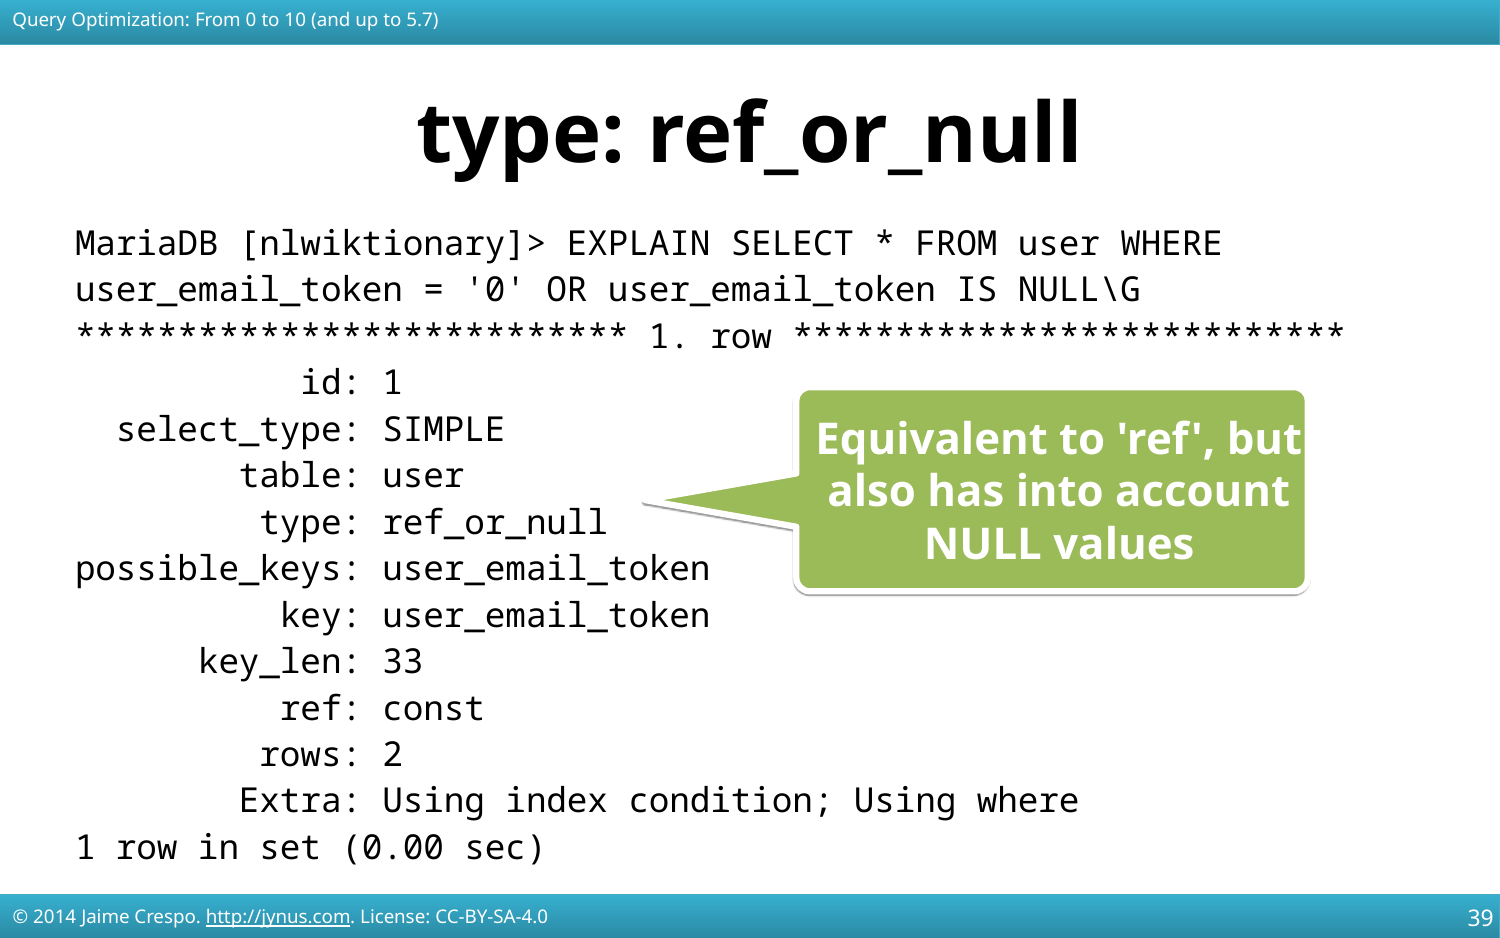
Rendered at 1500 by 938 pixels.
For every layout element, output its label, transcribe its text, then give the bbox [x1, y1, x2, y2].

title type: ref_or_null [75, 41, 1425, 218]
text_box Equivalent to 'ref', but also has into account NULL values [645, 387, 1308, 592]
list MariaDB [nlwiktionary]> EXPLAIN SELECT * FROM user WHERE user_email_token = '0' OR user_email_token IS NULL\G *************************** 1. row *************************** id: 1 select_type: SIMPLE table: user type: ref_or_null possible_keys: user_email_token key: user_email_token key_len: 33 ref: const rows: 2 Extra: Using index condition; Using where 1 row in set (0.00 sec) [75, 218, 1425, 876]
